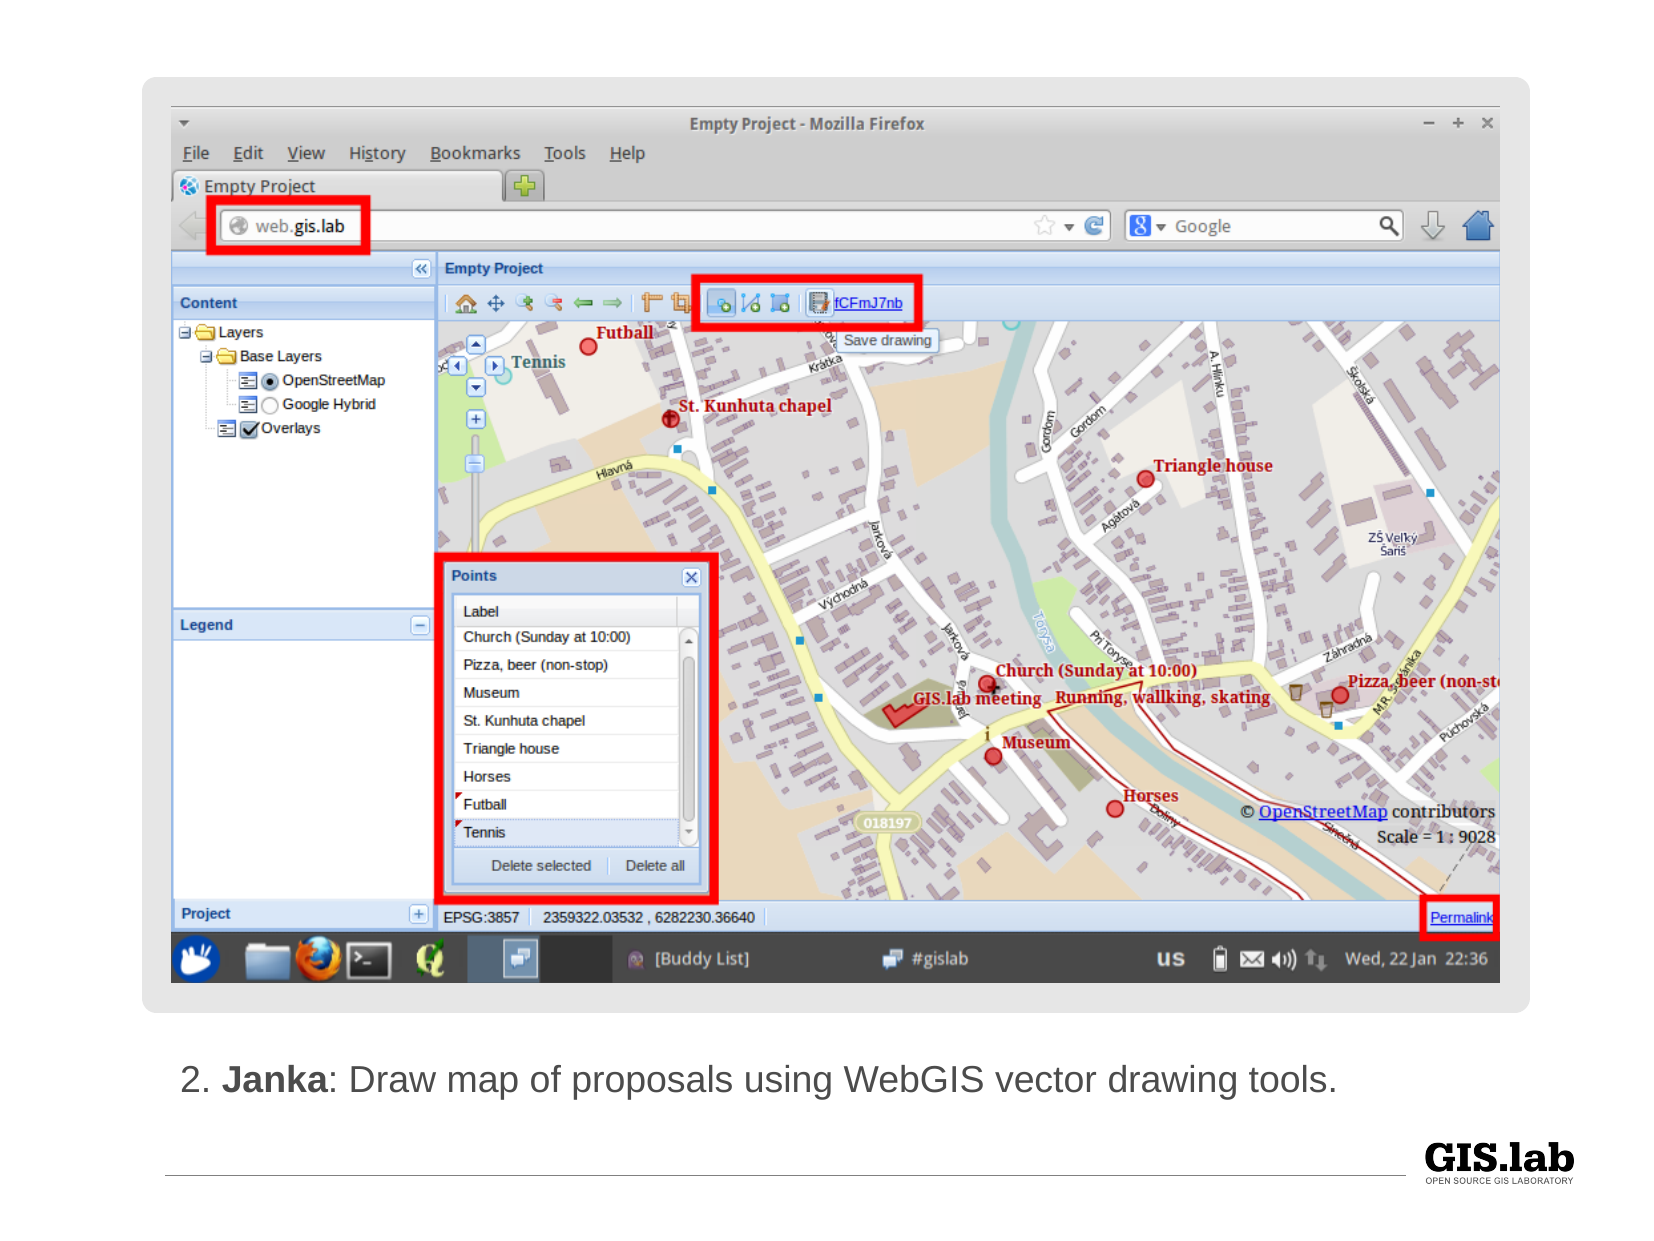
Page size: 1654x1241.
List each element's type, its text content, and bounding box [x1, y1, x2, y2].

picture [1423, 1139, 1576, 1188]
text_box 2. Janka: Draw map of proposals using WebGIS vector drawing tools. [165, 1051, 1524, 1109]
picture [171, 106, 1501, 984]
